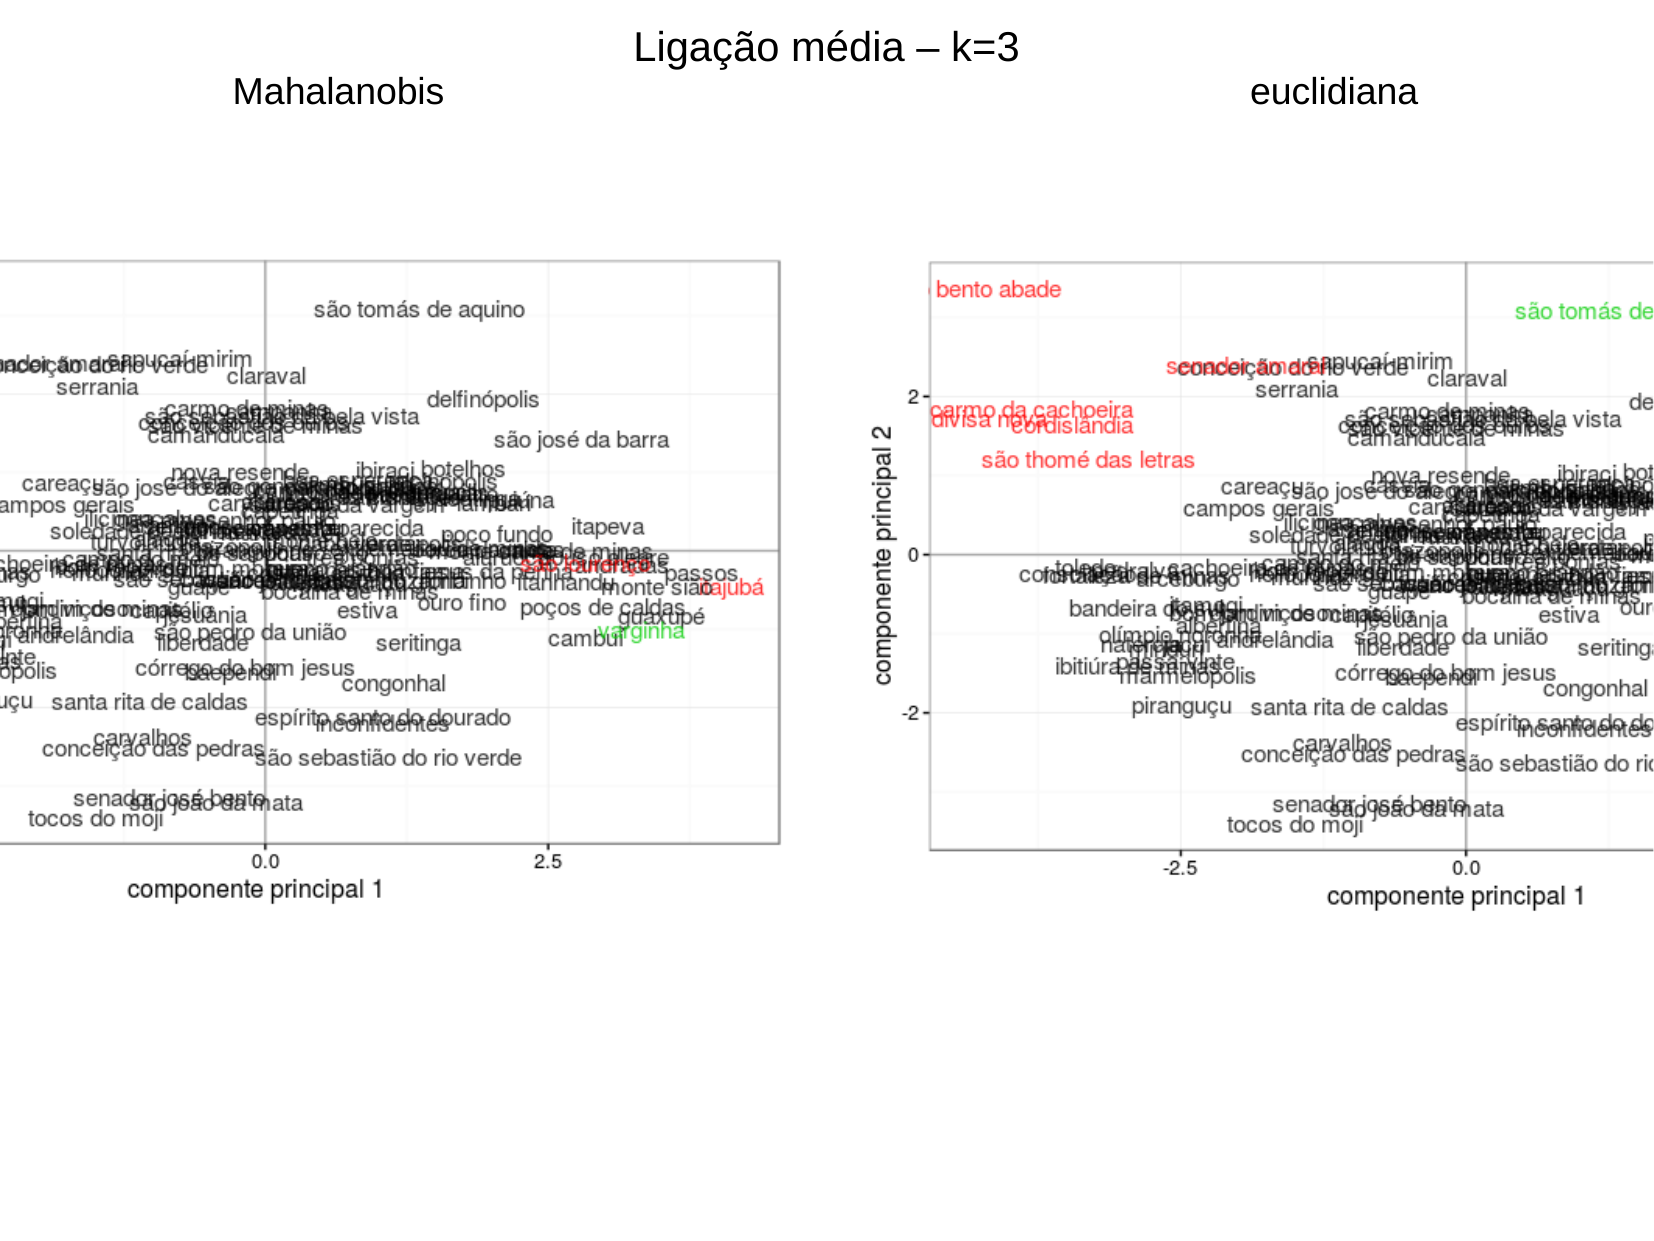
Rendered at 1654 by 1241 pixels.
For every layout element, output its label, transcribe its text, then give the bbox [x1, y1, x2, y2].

picture [855, 213, 1654, 922]
title Ligação média – k=3 Mahalanobis euclidiana [82, 0, 1571, 172]
picture [0, 212, 792, 915]
